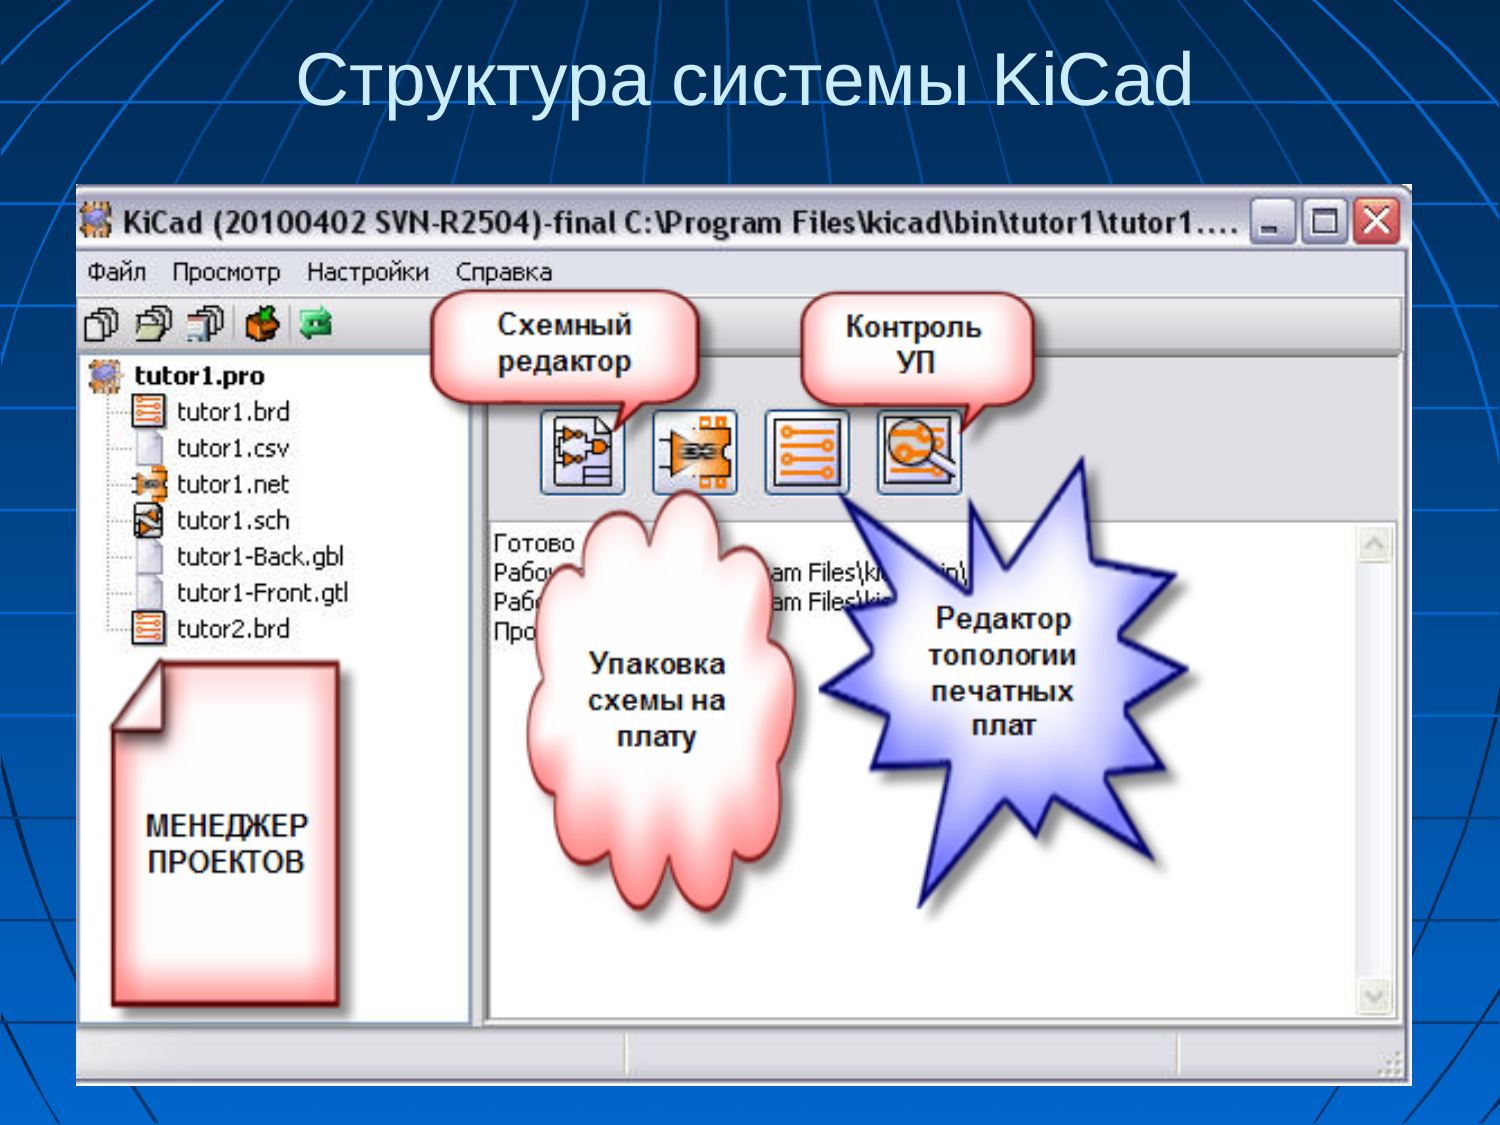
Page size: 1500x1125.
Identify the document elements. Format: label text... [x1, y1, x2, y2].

text_box Структура системы KiCad [83, 24, 1409, 126]
picture [76, 184, 1412, 1086]
